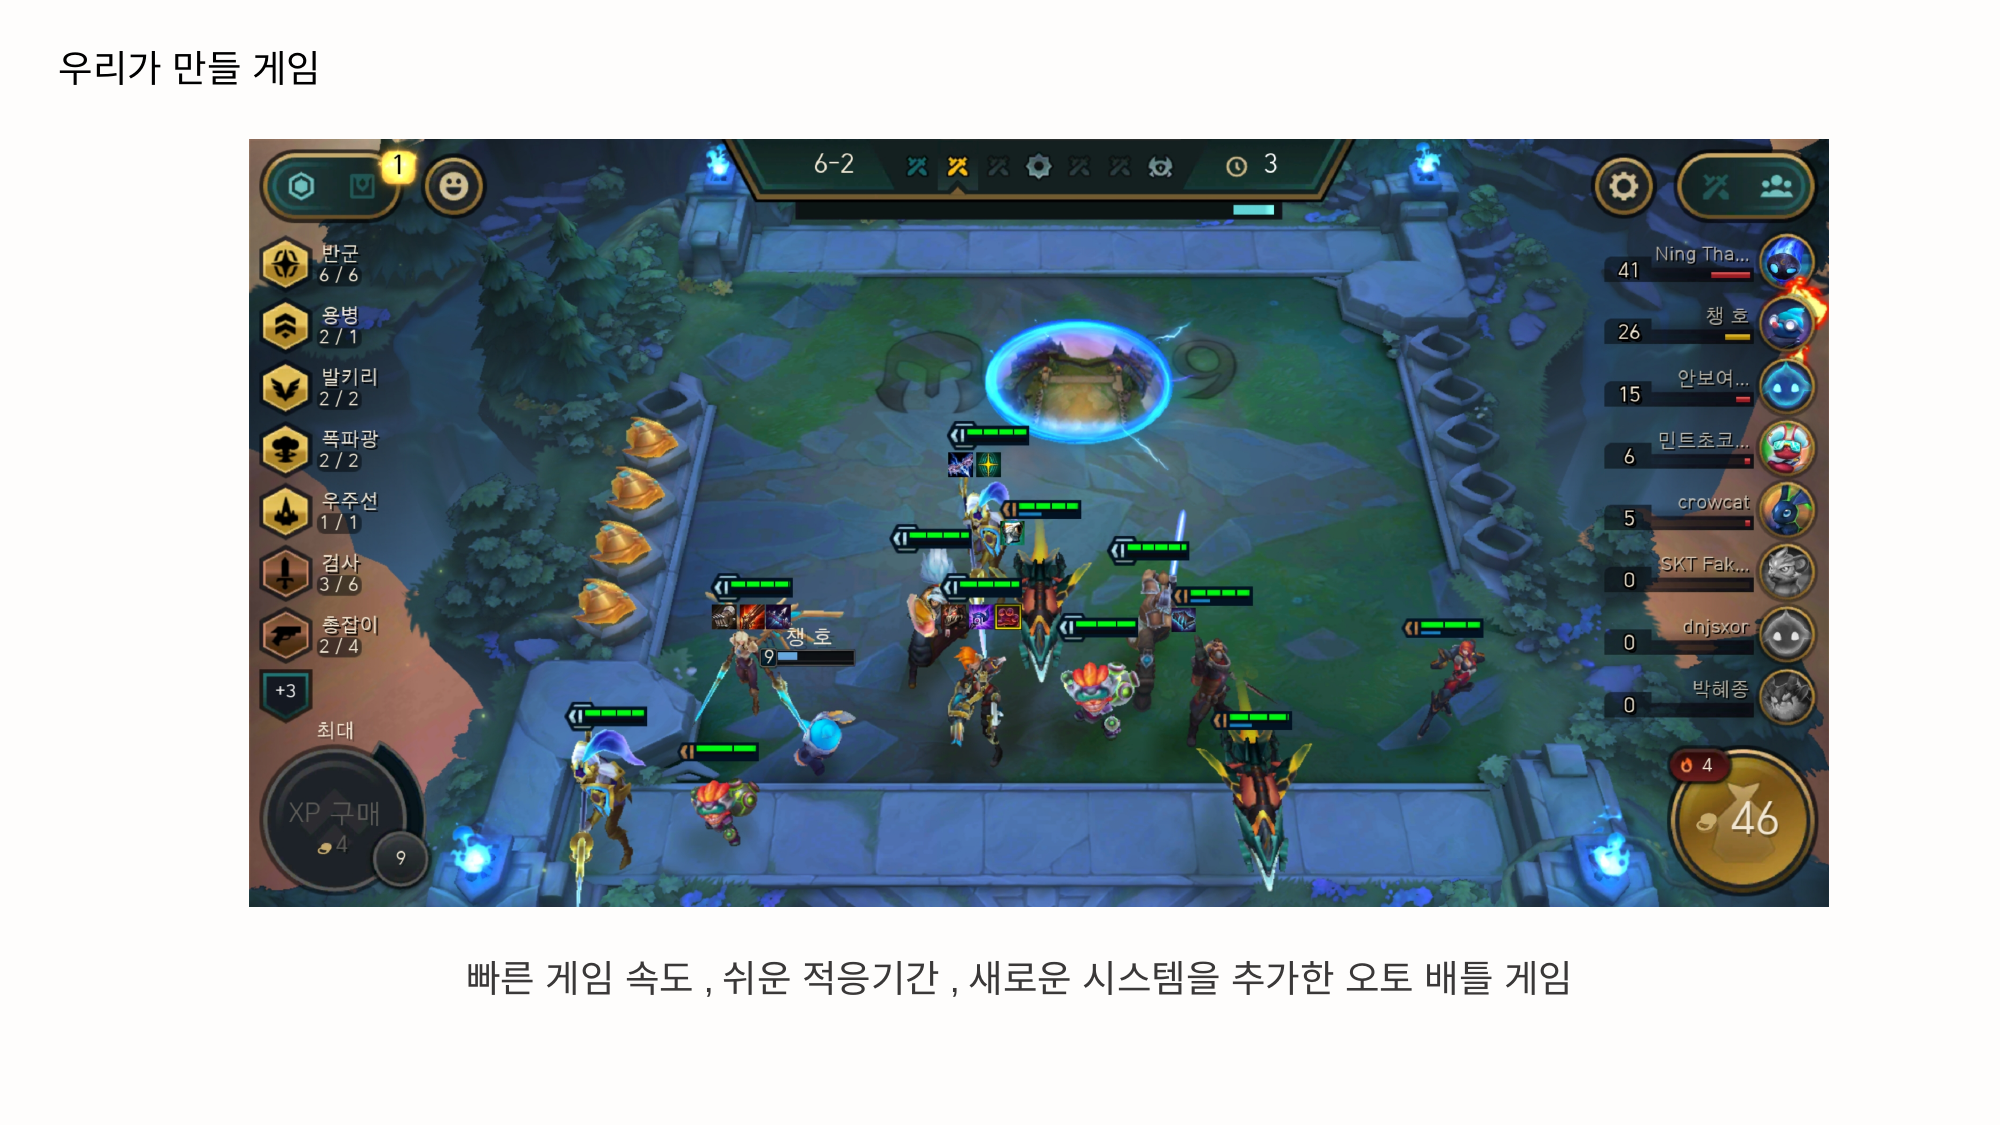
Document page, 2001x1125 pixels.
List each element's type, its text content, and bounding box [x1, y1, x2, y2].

text_box 빠른 게임 속도,쉬운 적응기간,새로운 시스템을 추가한 오토 배틀 게임 [451, 947, 1649, 1009]
text_box 우리가 만들 게임 [43, 37, 1111, 99]
picture [249, 139, 1829, 907]
